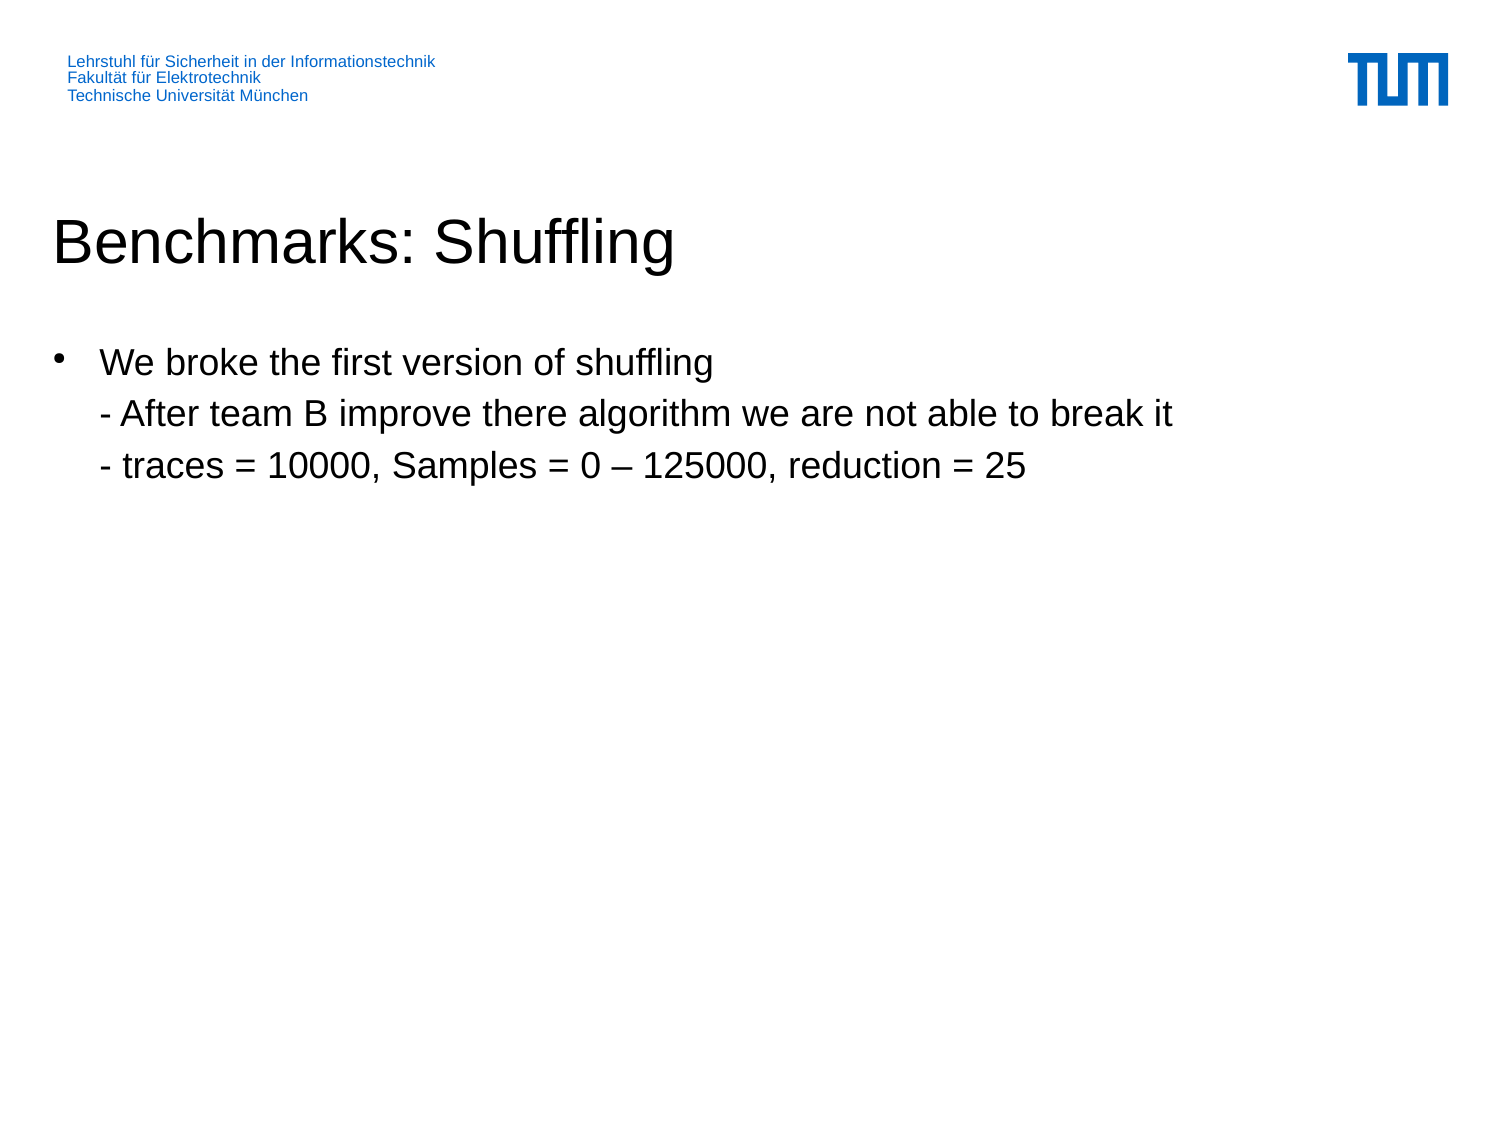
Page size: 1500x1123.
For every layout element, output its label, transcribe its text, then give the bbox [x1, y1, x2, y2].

title Benchmarks: Shuffling [52, 200, 1453, 260]
list We broke the first version of shuffling - After team B improve there algorithm we are not able to break it - traces = 10000, Samples = 0 – 125000, reduction = 25 [52, 330, 1453, 721]
